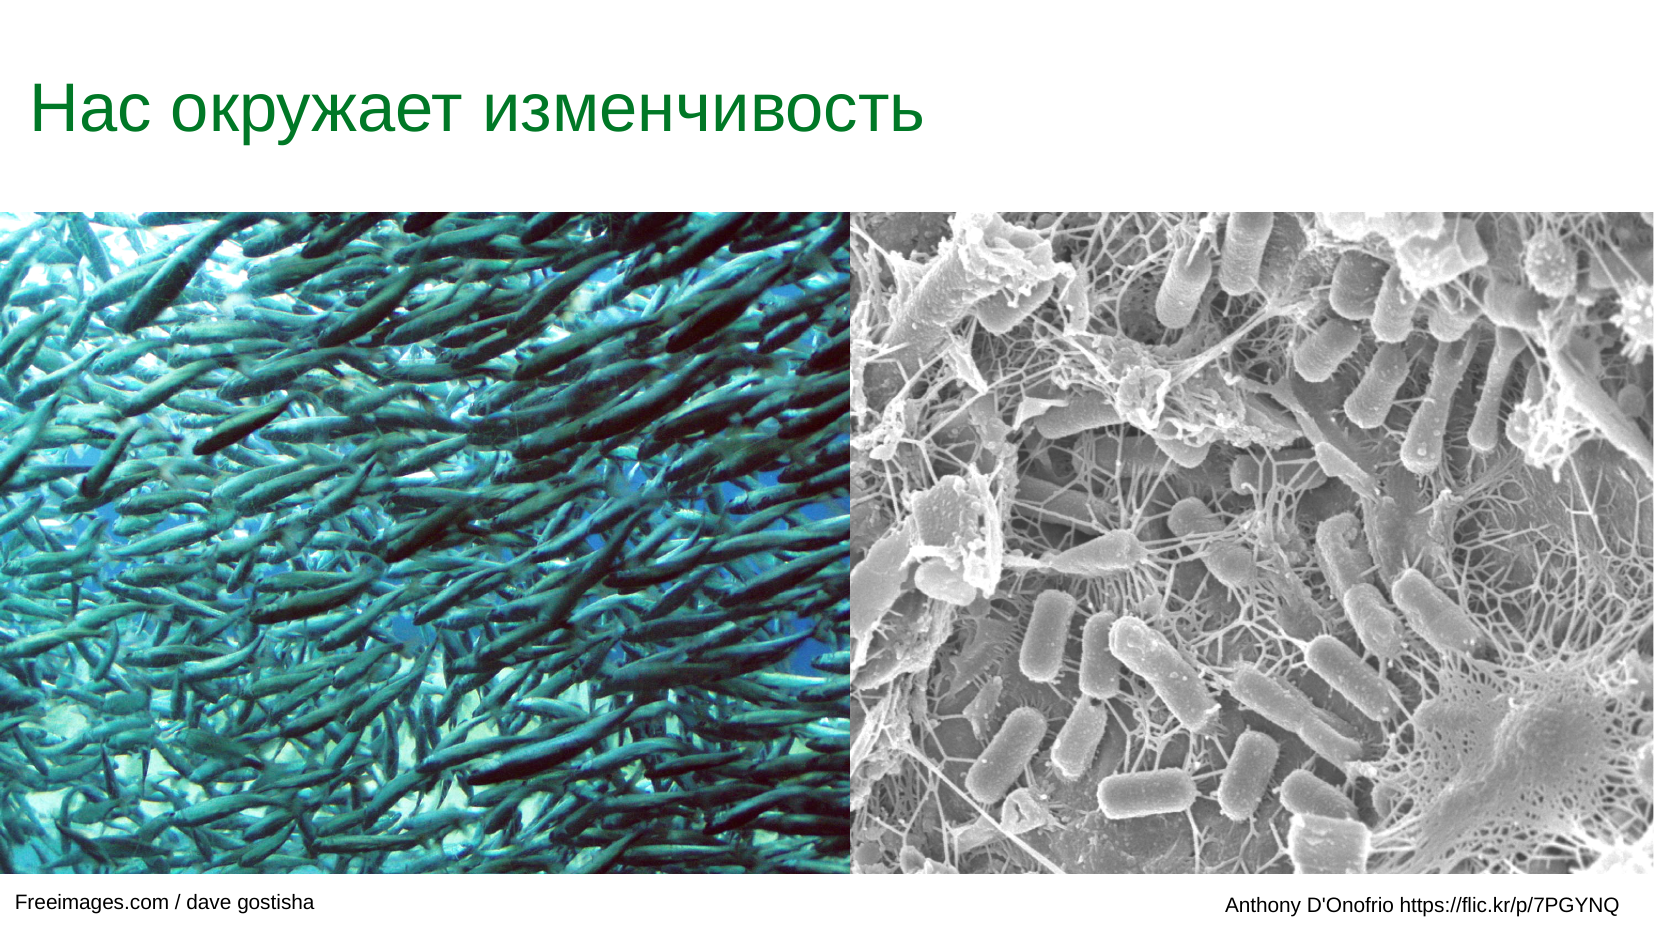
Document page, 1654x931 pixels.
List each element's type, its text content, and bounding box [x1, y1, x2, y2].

title Нас окружает изменчивость [0, 23, 1630, 193]
picture [0, 212, 1654, 875]
text_box Freeimages.com / dave gostisha [0, 883, 357, 922]
text_box Anthony D'Onofrio https://flic.kr/p/7PGYNQ [1210, 885, 1654, 924]
